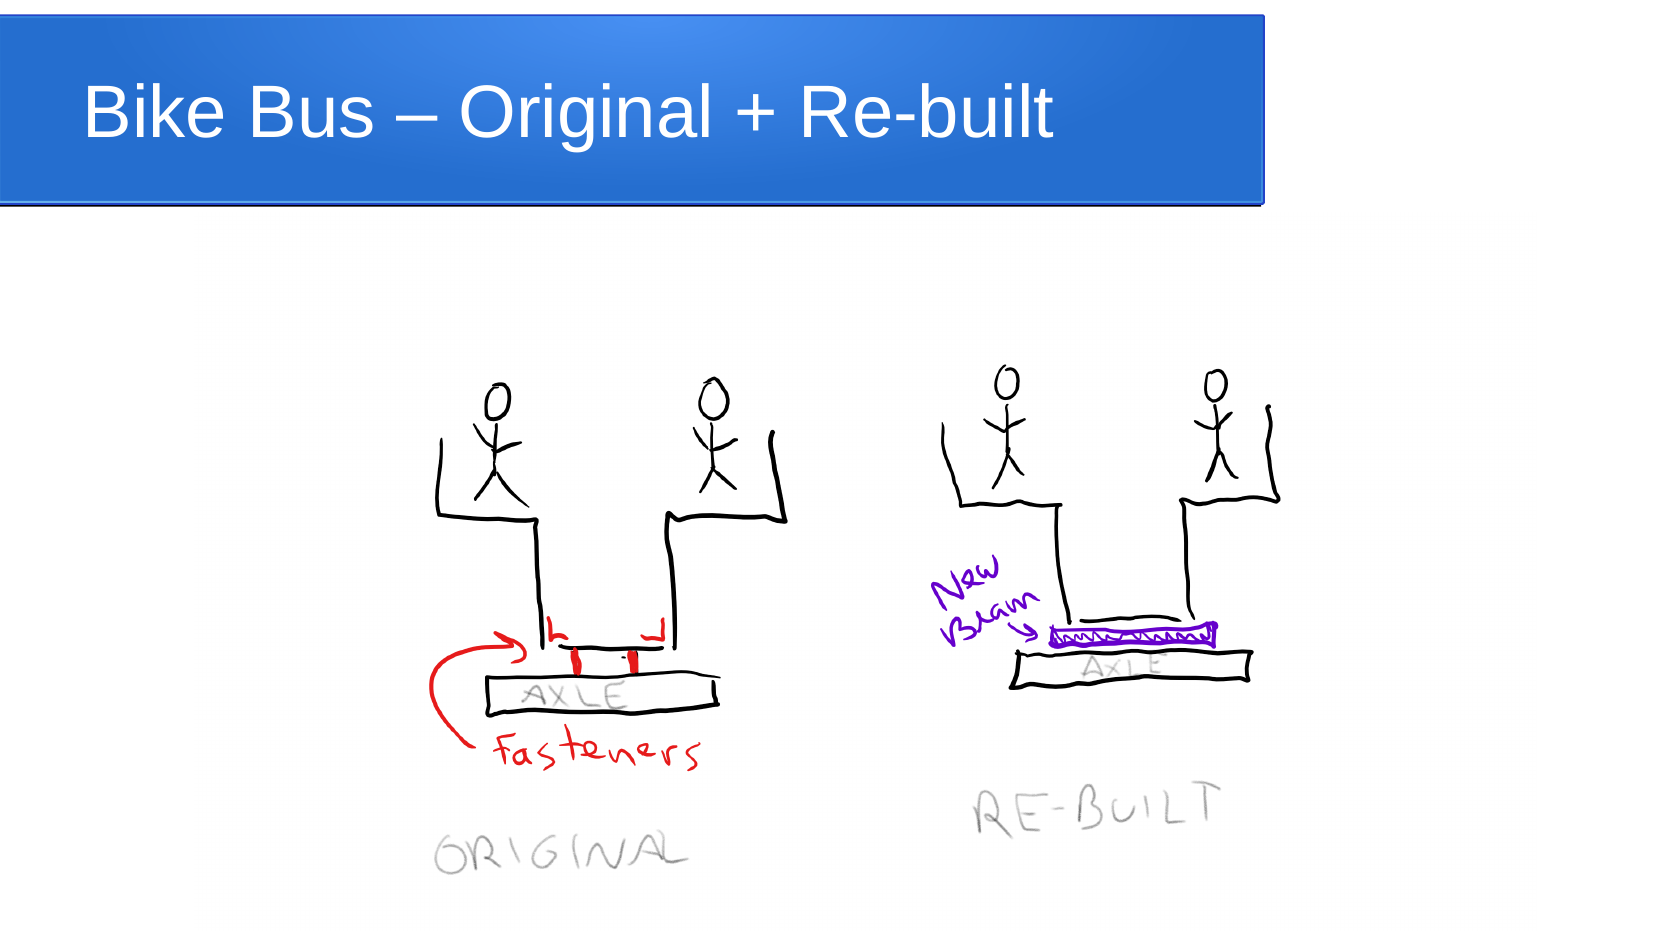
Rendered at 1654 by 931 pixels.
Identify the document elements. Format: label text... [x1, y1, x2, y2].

title Bike Bus – Original + Re-built [82, 35, 1235, 189]
picture [194, 212, 1537, 931]
